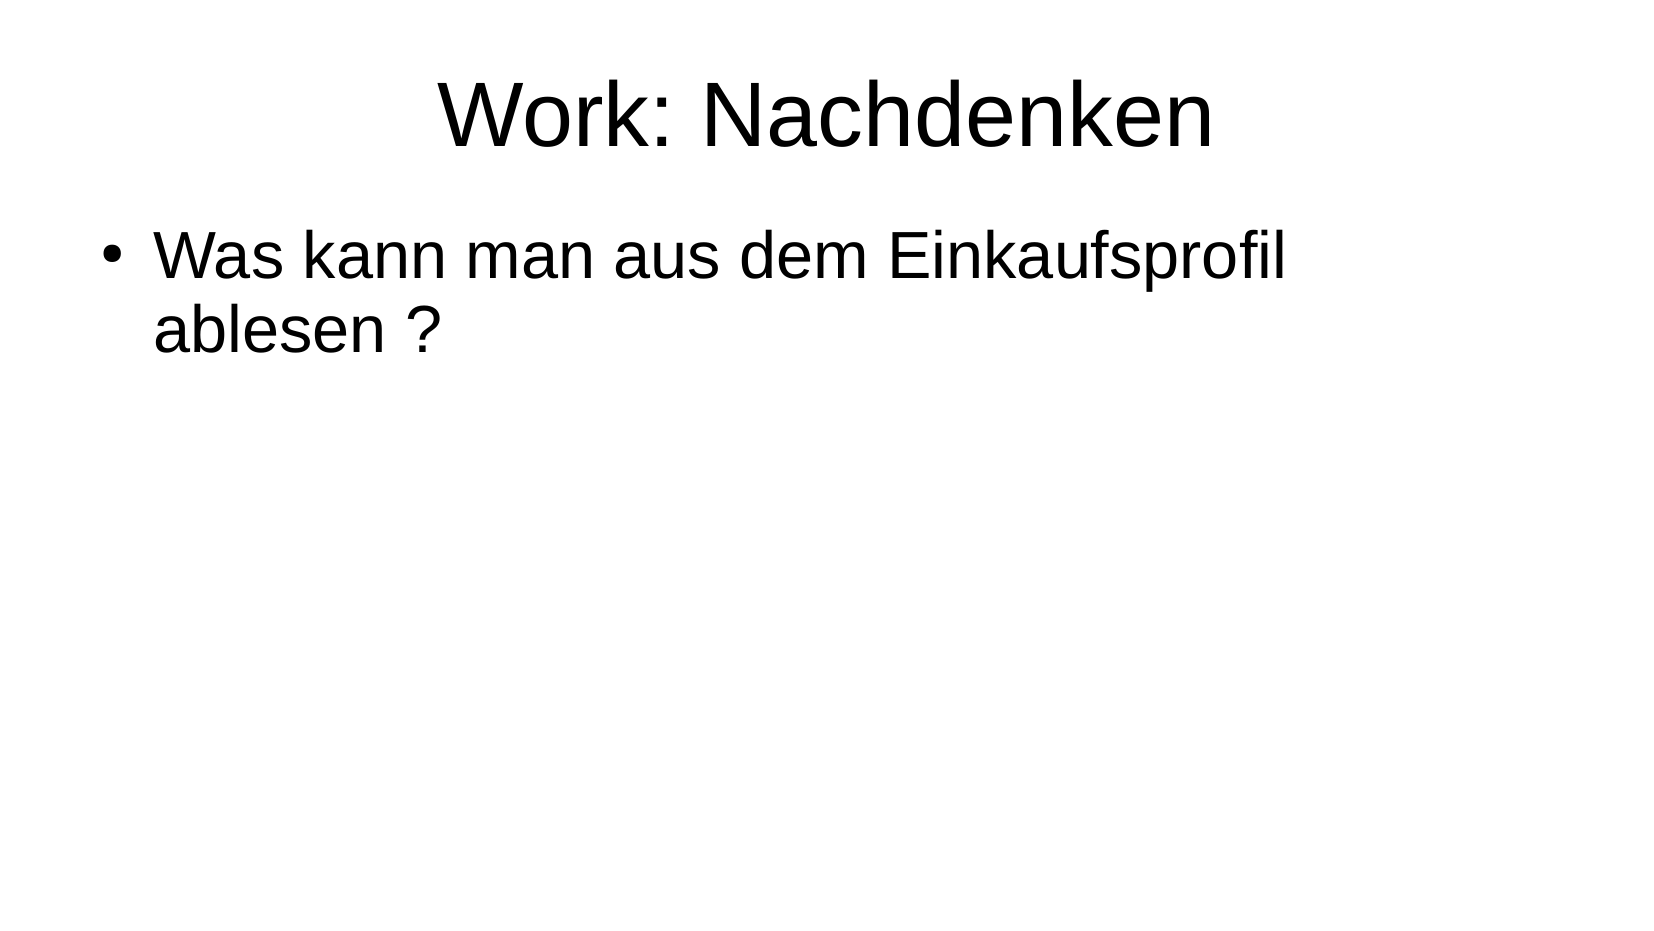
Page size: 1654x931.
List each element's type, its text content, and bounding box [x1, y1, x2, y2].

title Work: Nachdenken [82, 37, 1571, 193]
list Was kann man aus dem Einkaufsprofil ablesen ? [82, 217, 1571, 758]
